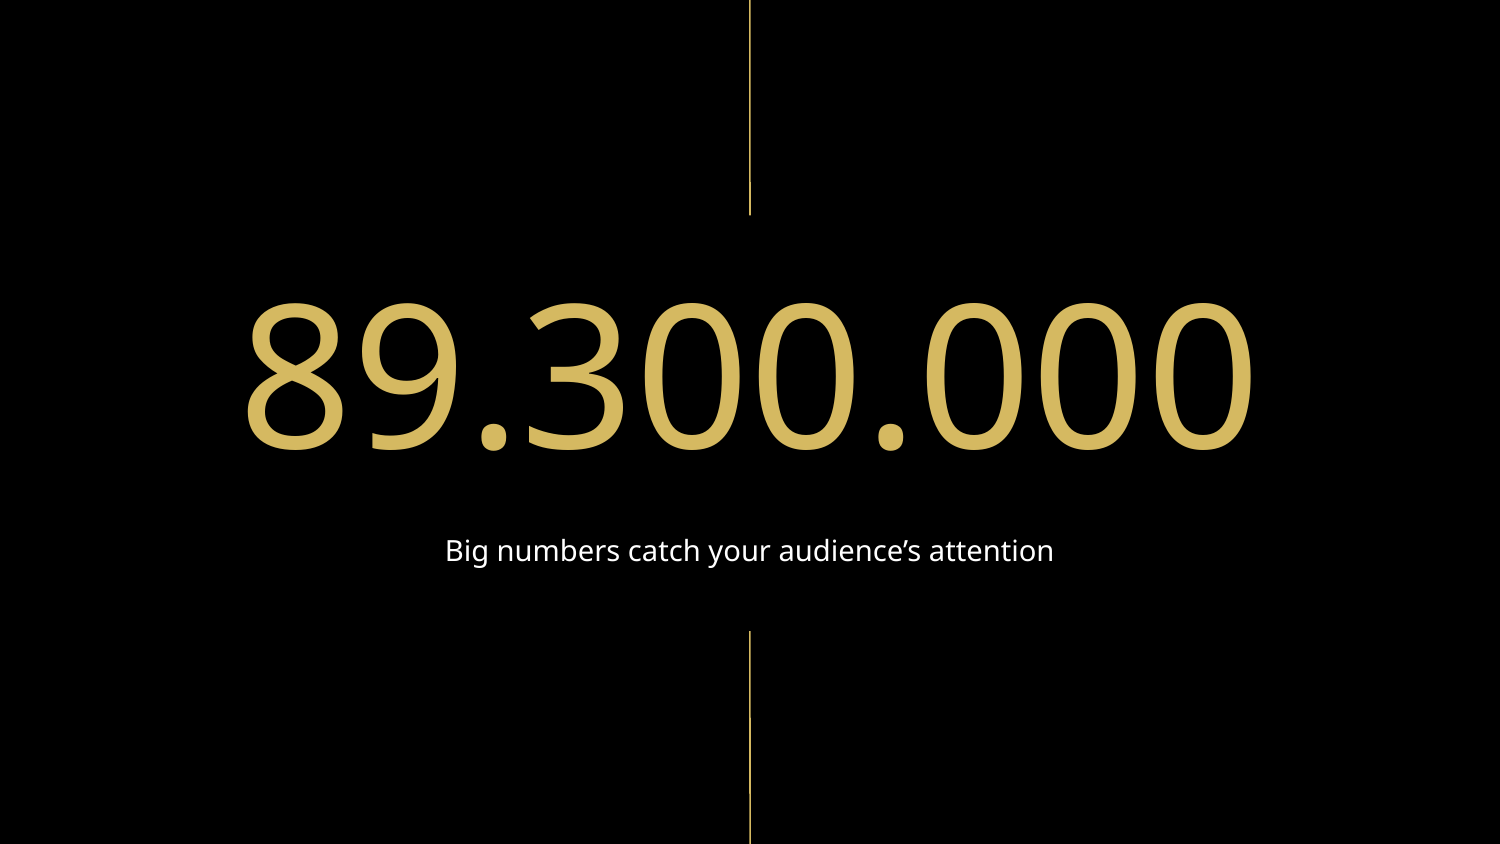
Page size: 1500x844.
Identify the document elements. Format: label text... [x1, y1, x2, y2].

title 89.300.000 [51, 215, 1449, 504]
list Big numbers catch your audience’s attention [51, 517, 1449, 632]
